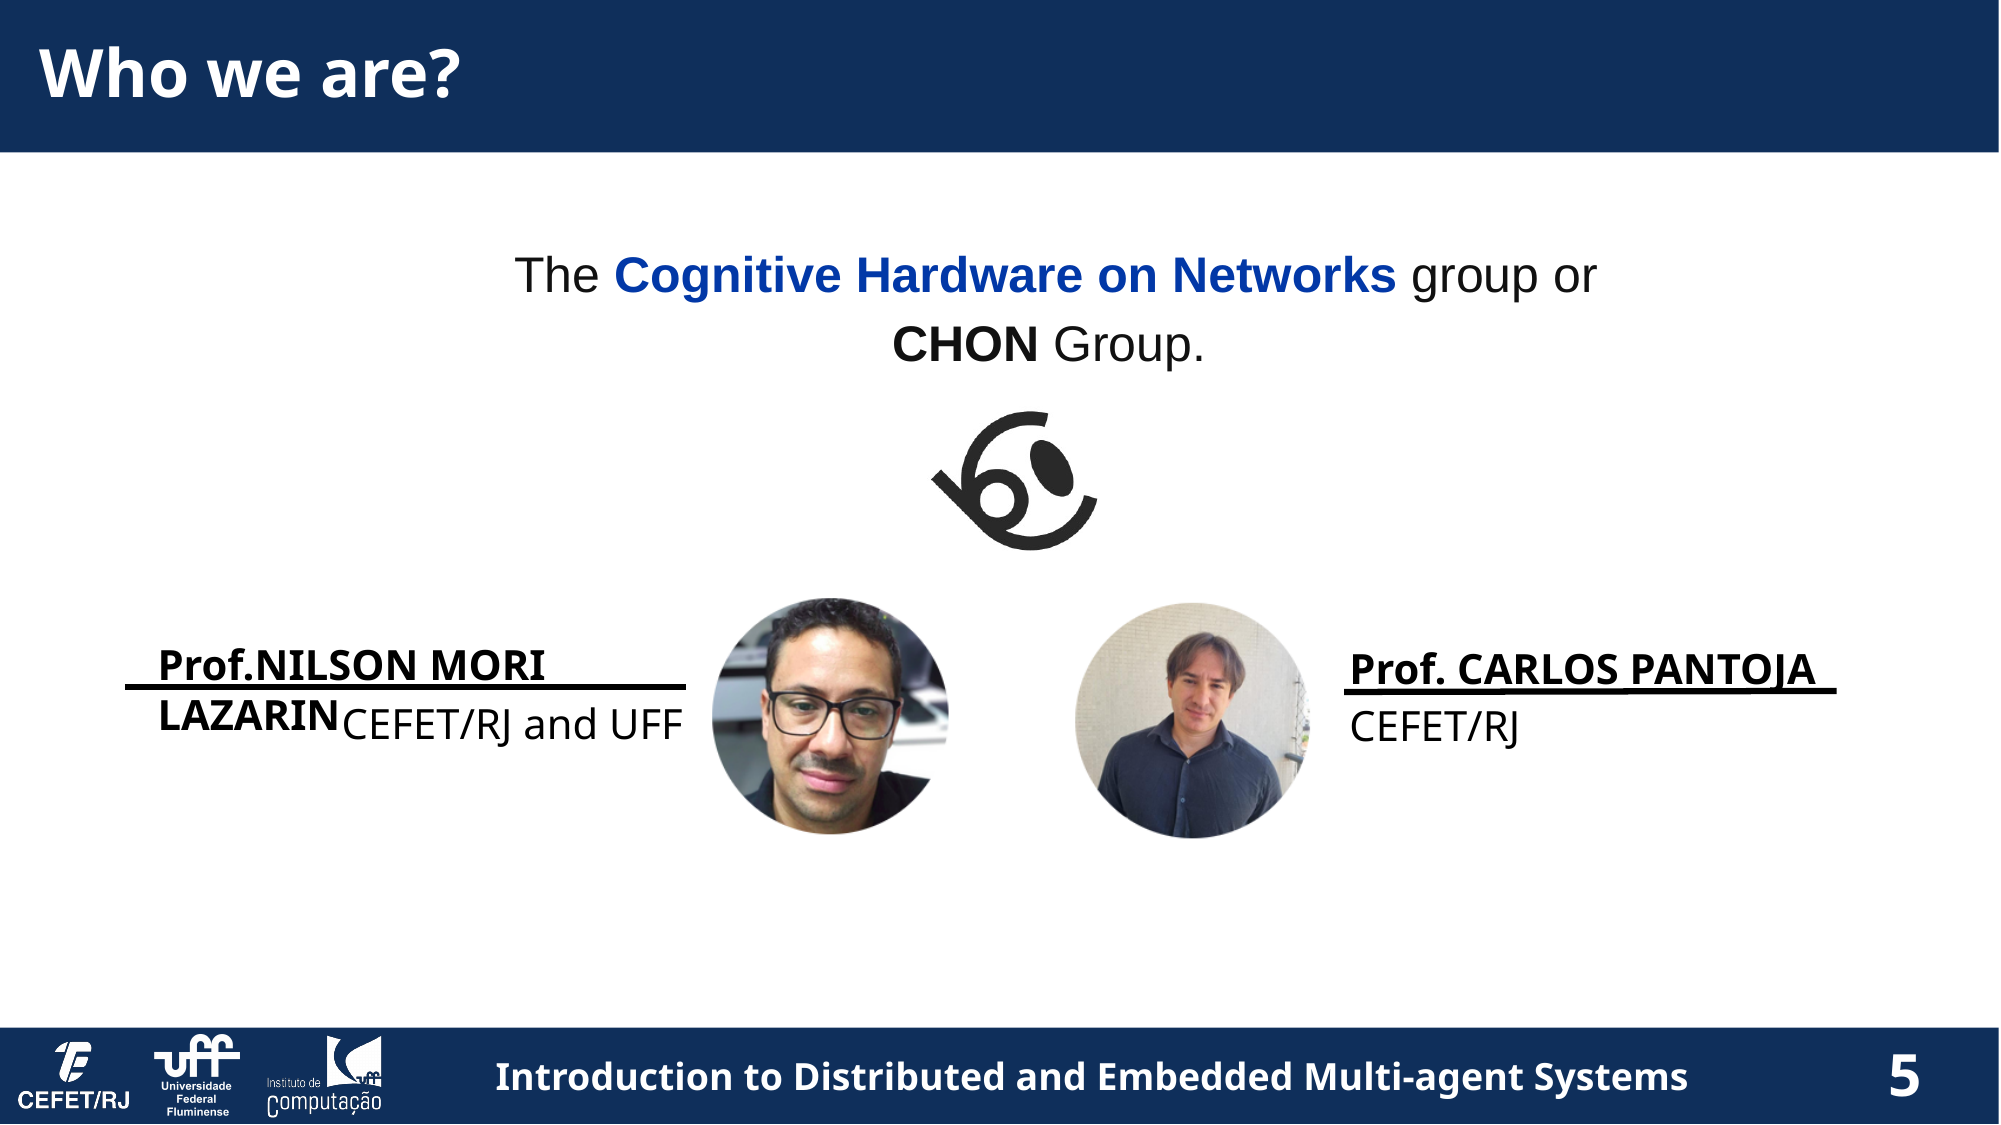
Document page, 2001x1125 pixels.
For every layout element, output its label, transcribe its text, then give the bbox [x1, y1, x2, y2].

text_box CEFET/RJ [1299, 691, 1949, 757]
picture [18, 1021, 129, 1125]
picture [265, 1033, 383, 1118]
picture [927, 401, 1105, 566]
picture [691, 590, 964, 845]
text_box Who we are? [25, 23, 1999, 119]
text_box CEFET/RJ and UFF [101, 690, 691, 806]
picture [1057, 590, 1323, 849]
picture [153, 1033, 241, 1121]
text_box The Cognitive Hardware on Networks group or CHON Group. [482, 218, 1630, 443]
text_box Prof.NILSON MORI LAZARIN [142, 631, 691, 690]
text_box Prof. CARLOS PANTOJA [1334, 635, 1896, 691]
